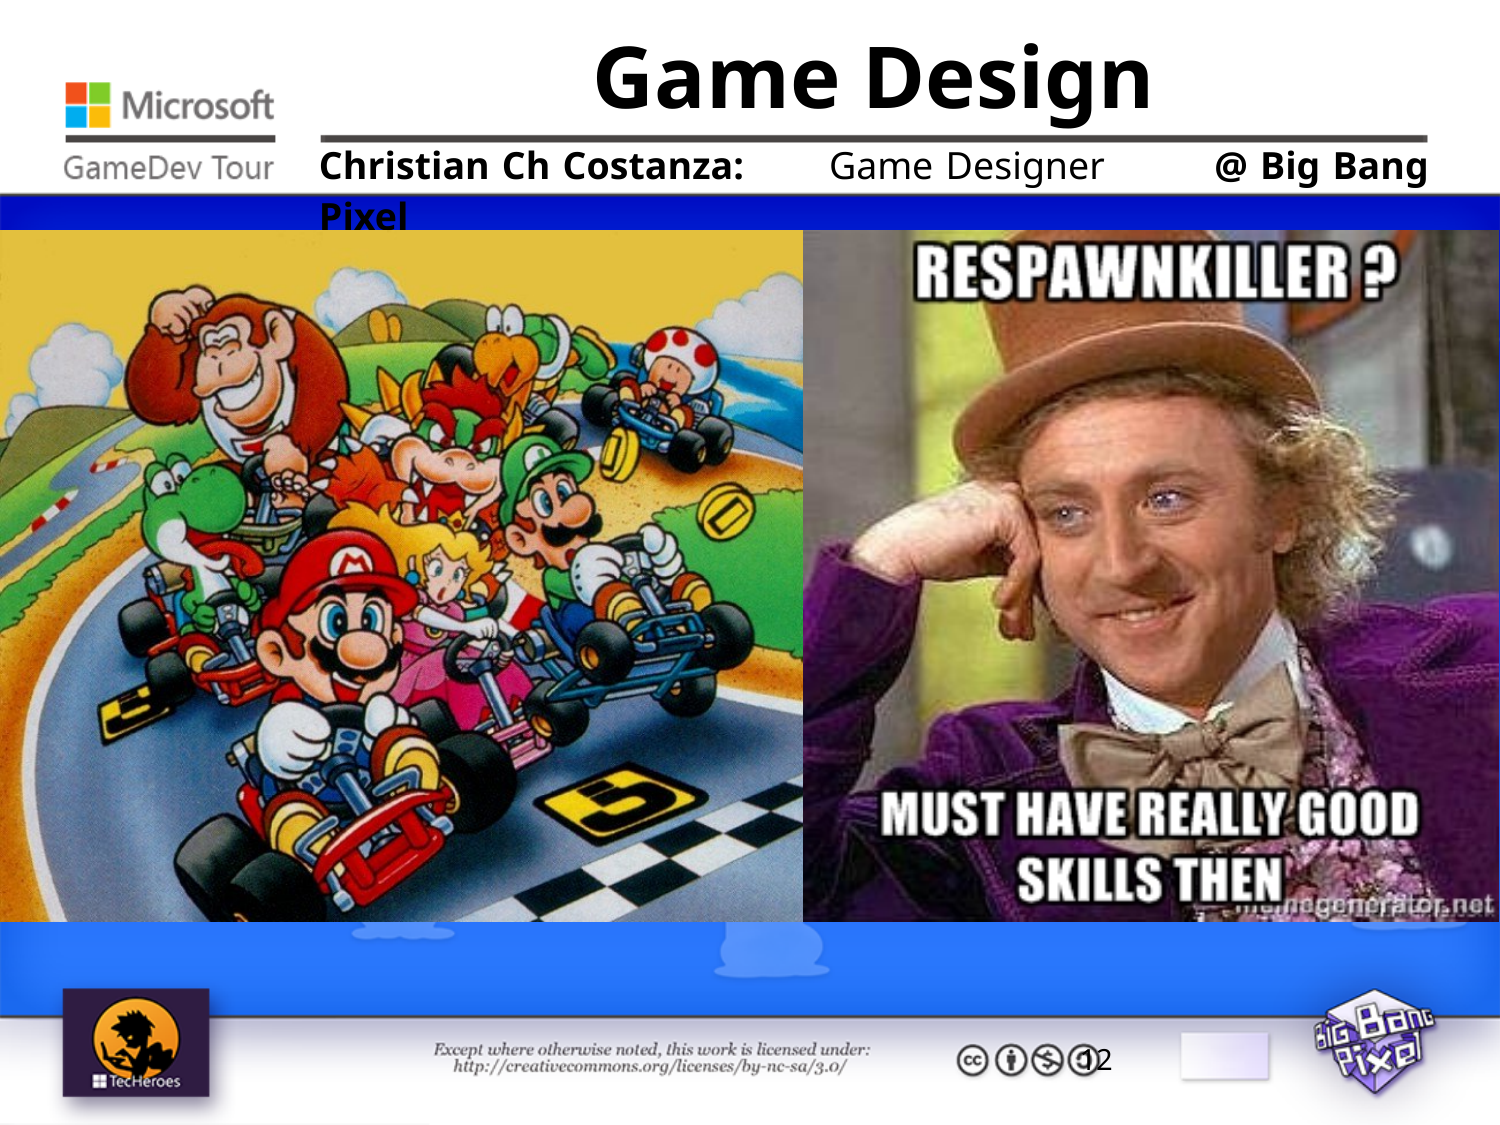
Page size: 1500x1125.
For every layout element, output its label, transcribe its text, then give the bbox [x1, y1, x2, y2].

text_box Game Design [319, 9, 1430, 142]
picture [0, 0, 1500, 1125]
text_box Christian Ch Costanza: Game Designer @ Big Bang Pixel [318, 124, 1430, 230]
text_box <numero> [986, 1033, 1128, 1117]
